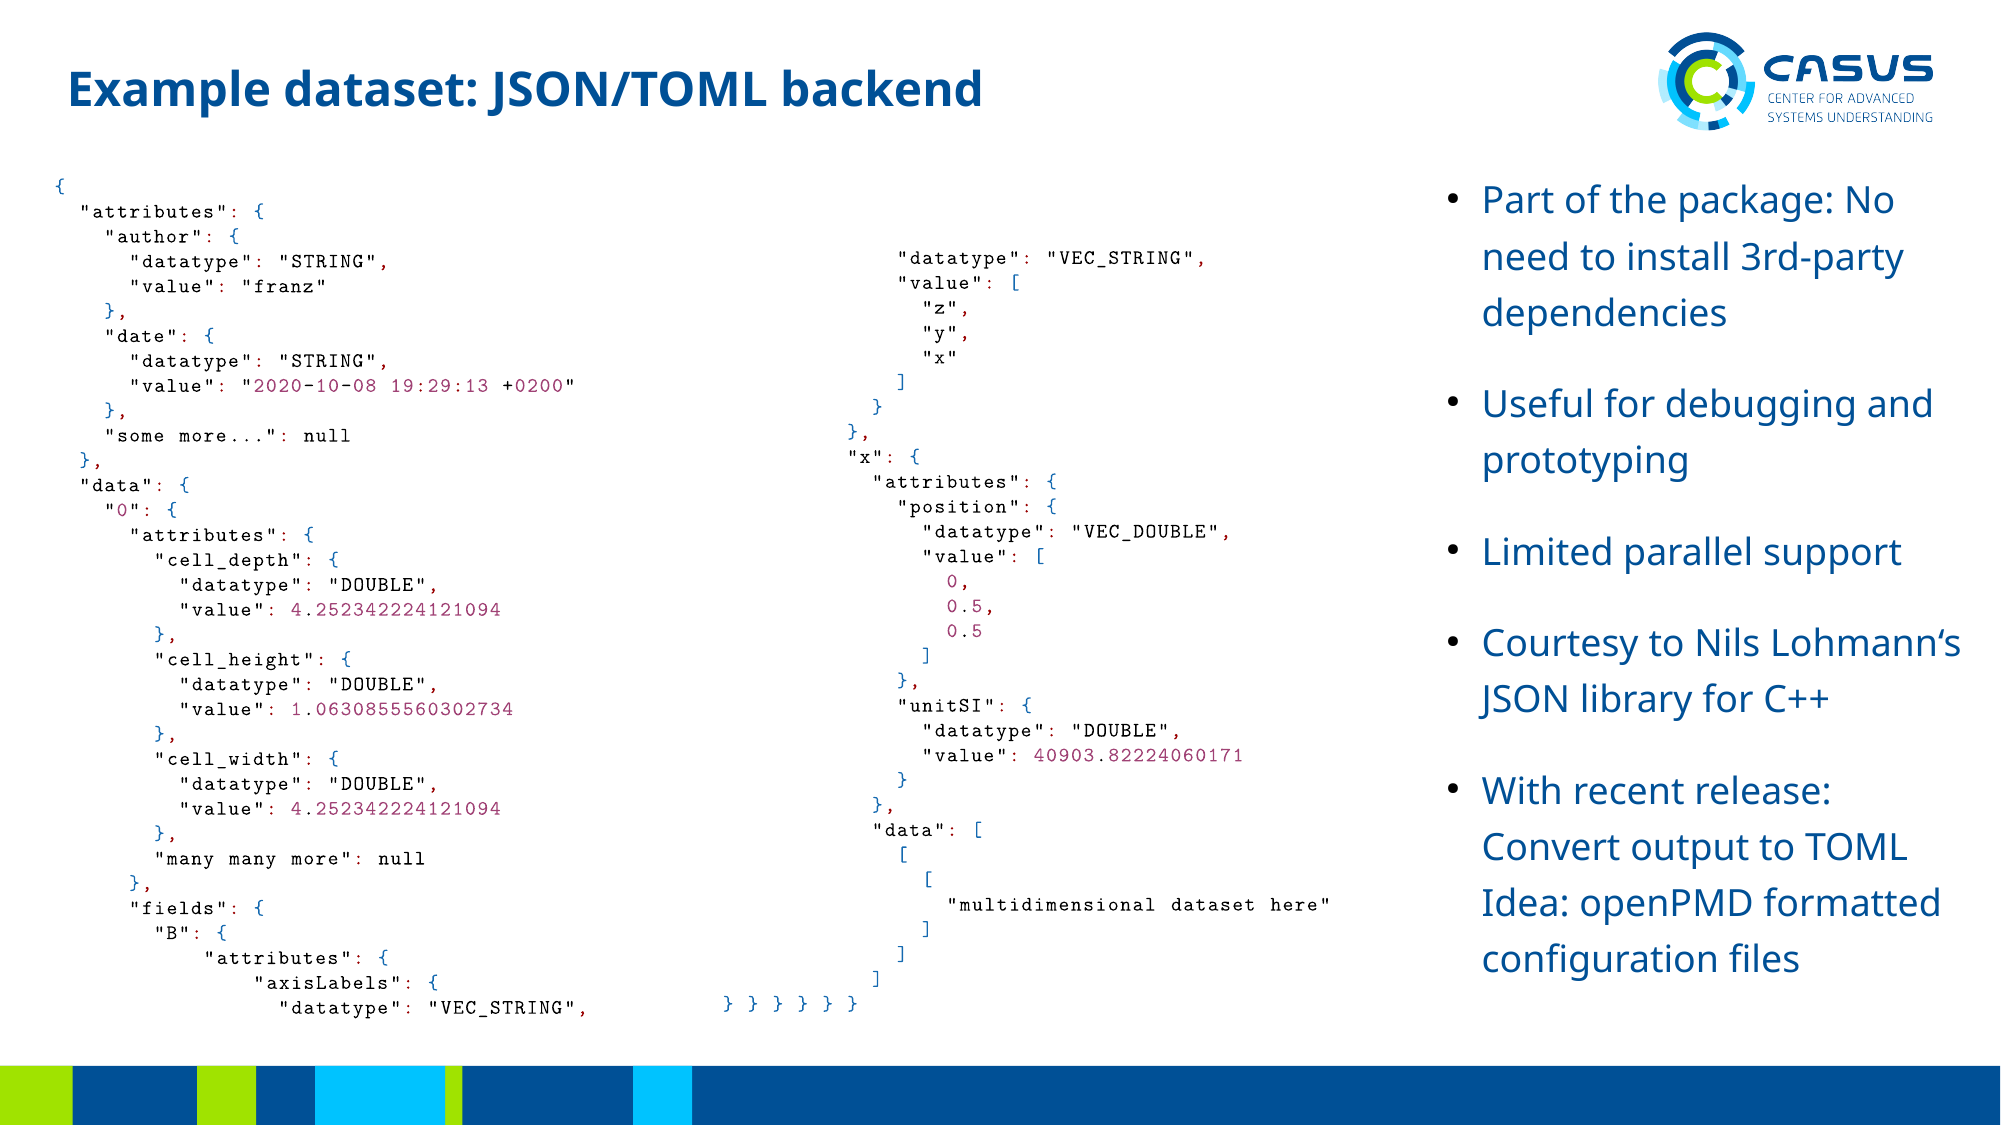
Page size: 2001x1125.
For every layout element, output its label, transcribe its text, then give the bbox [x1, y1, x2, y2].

picture [0, 132, 1500, 1095]
title Example dataset: JSON/TOML backend [66, 54, 1621, 121]
picture [1658, 32, 1933, 131]
list Part of the package: No need to install 3rd-party dependencies Useful for debugging and prototyping Limited parallel support Courtesy to Nils Lohmann‘s JSON library for C++ With recent release: Convert output to TOML Idea: openPMD formatted configuration files [1387, 168, 1974, 1021]
